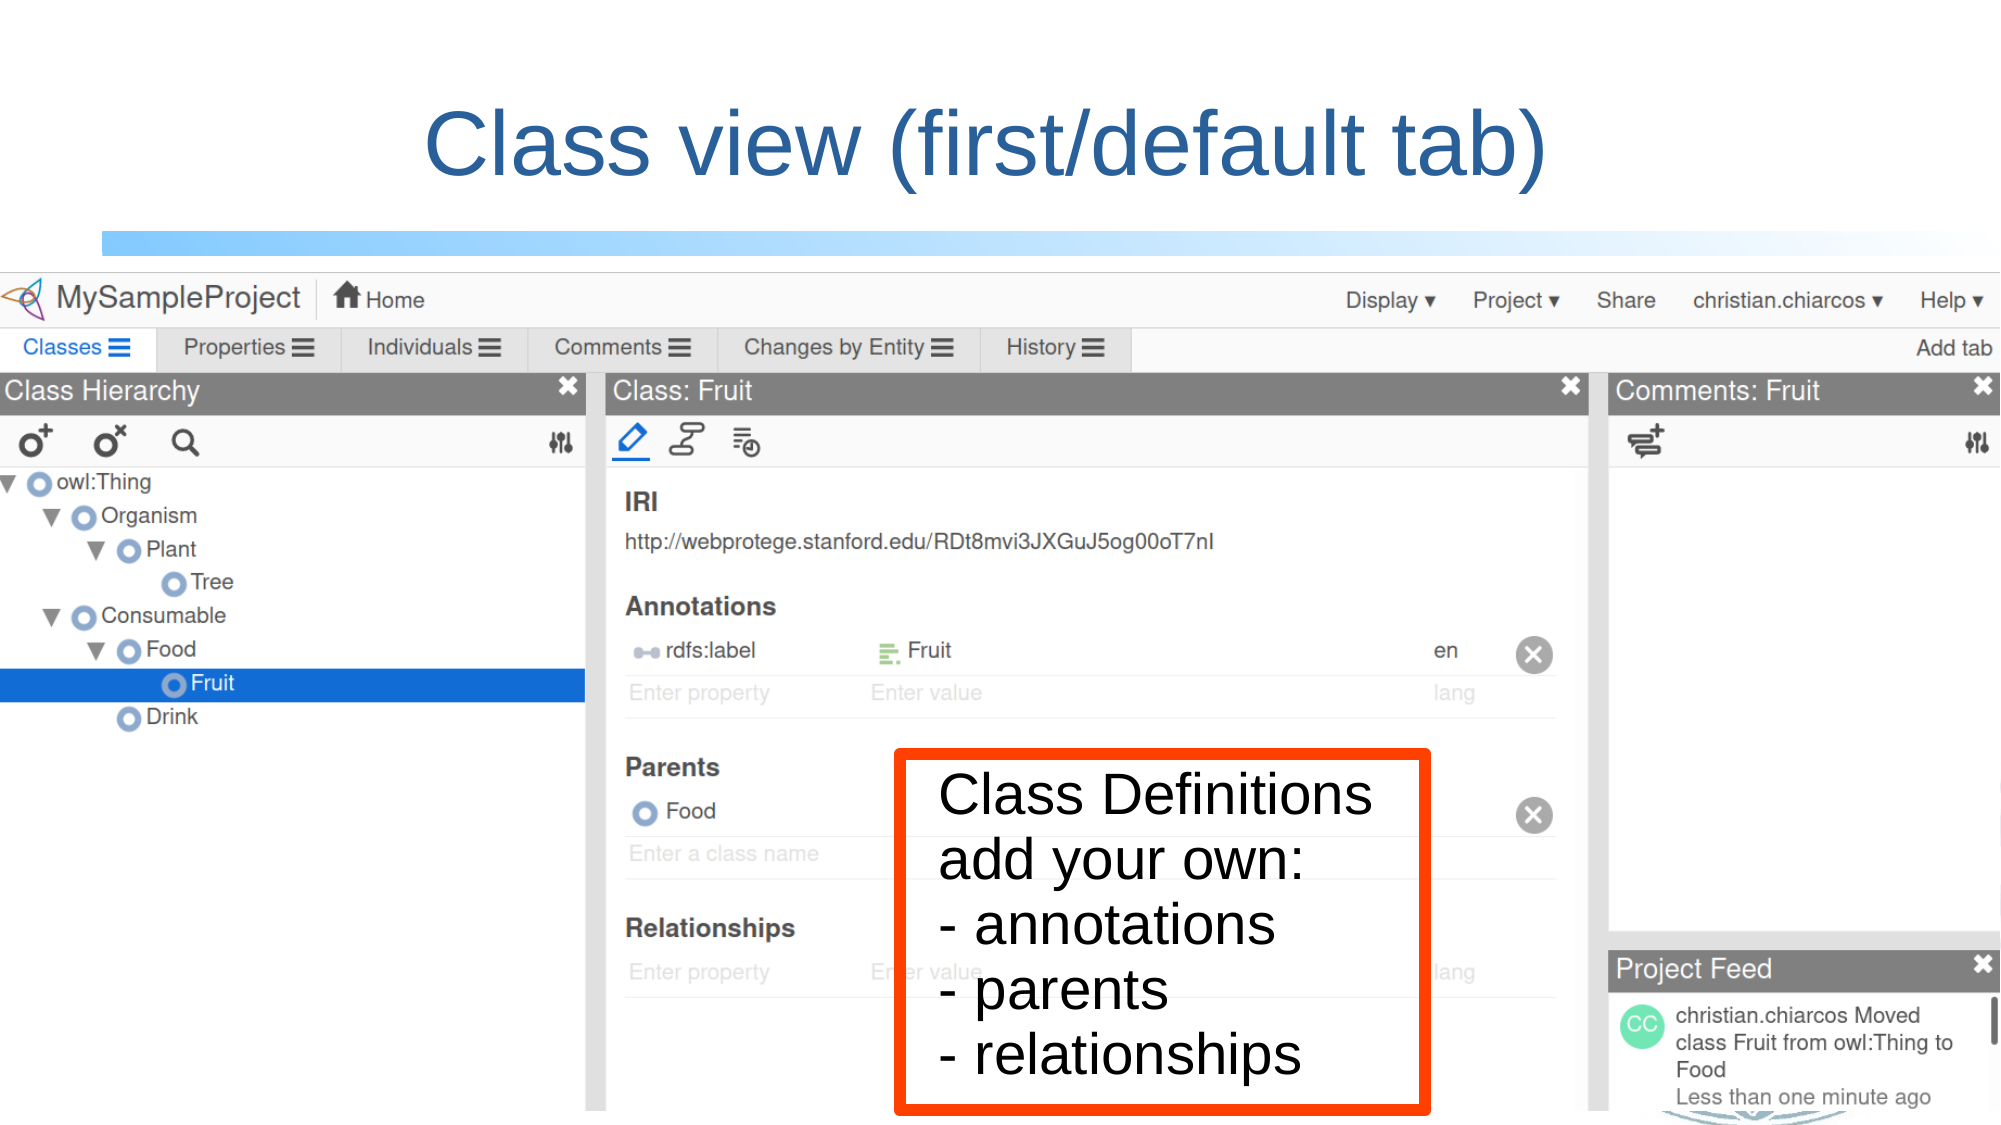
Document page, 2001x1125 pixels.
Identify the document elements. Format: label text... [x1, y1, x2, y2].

text_box [900, 753, 1426, 1111]
picture [0, 272, 2001, 1125]
title Class view (first/default tab) [99, 45, 1900, 233]
